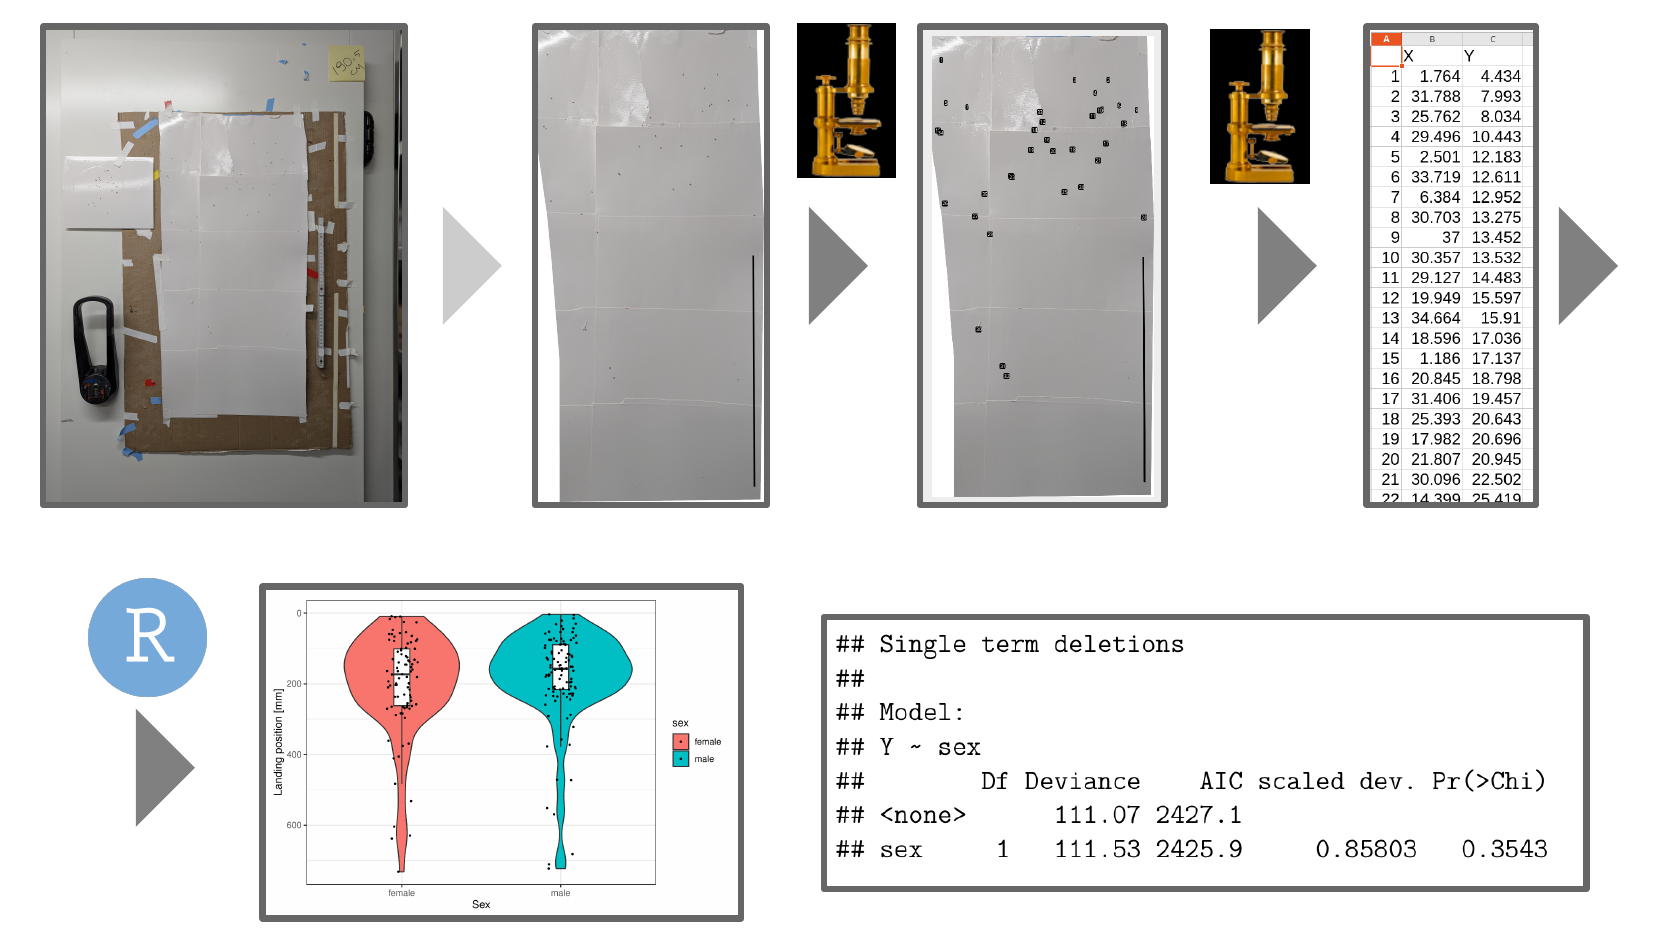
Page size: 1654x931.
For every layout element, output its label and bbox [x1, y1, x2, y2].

picture [88, 578, 207, 697]
picture [922, 29, 1162, 502]
picture [46, 29, 402, 502]
text_box [1257, 206, 1317, 325]
picture [797, 23, 896, 178]
text_box [442, 206, 502, 325]
picture [265, 589, 739, 916]
text_box [135, 708, 195, 827]
text_box [808, 206, 869, 325]
picture [1369, 29, 1533, 502]
picture [537, 29, 764, 502]
text_box [1558, 206, 1618, 326]
picture [826, 620, 1584, 886]
picture [1210, 29, 1310, 184]
